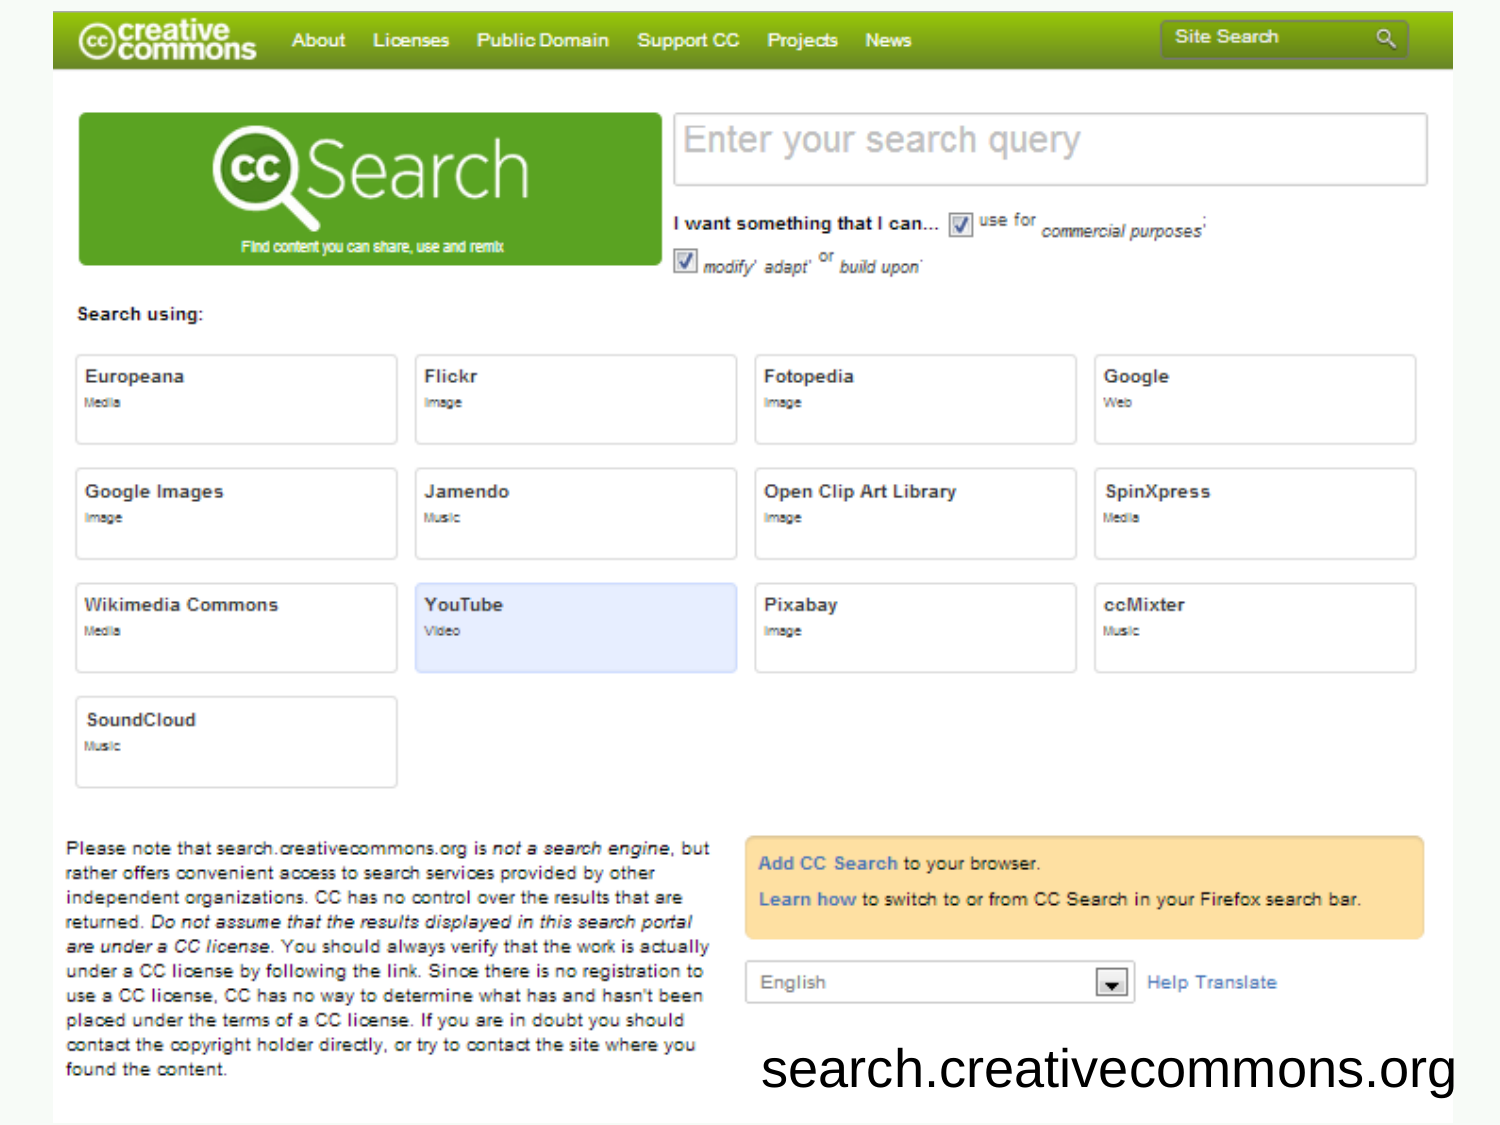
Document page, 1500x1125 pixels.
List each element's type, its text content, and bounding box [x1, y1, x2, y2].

text_box search.creativecommons.org [746, 1025, 1474, 1106]
picture [53, 11, 1453, 1123]
